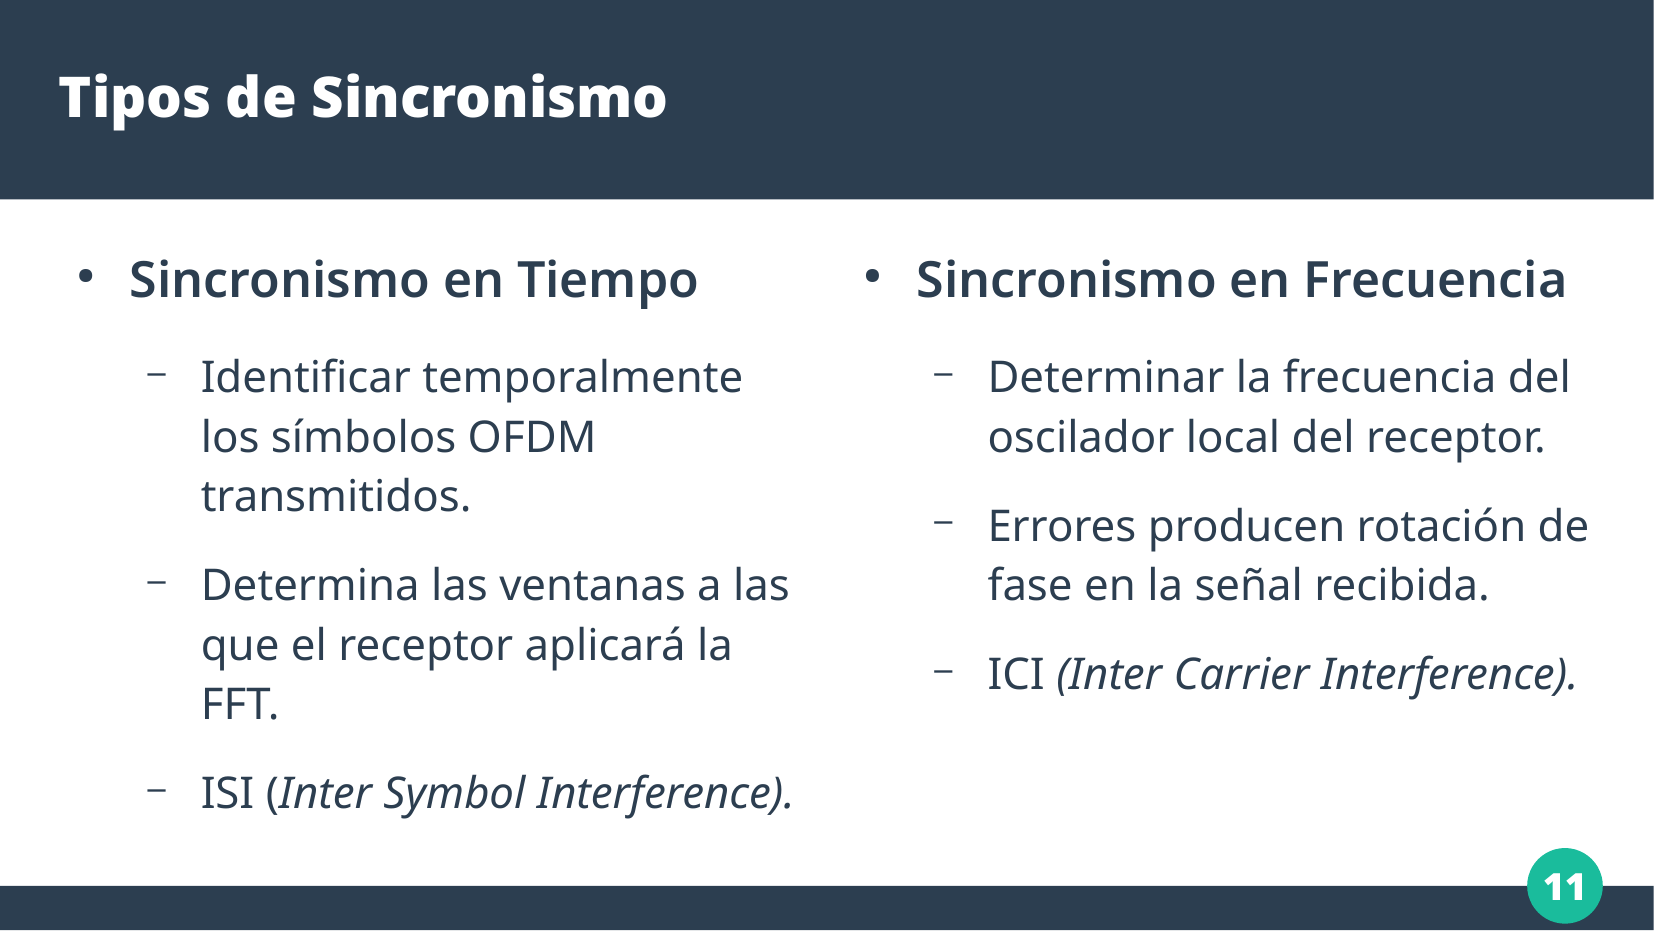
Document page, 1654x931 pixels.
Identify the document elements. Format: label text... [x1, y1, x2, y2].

list Sincronismo en Tiempo Identificar temporalmente los símbolos OFDM transmitidos. Determina las ventanas a las que el receptor aplicará la FFT. ISI (Inter Symbol Interference). [59, 243, 809, 864]
list Sincronismo en Frecuencia Determinar la frecuencia del oscilador local del receptor. Errores producen rotación de fase en la señal recibida. ICI (Inter Carrier Interference). [845, 243, 1596, 864]
title Tipos de Sincronismo [59, 37, 1595, 155]
